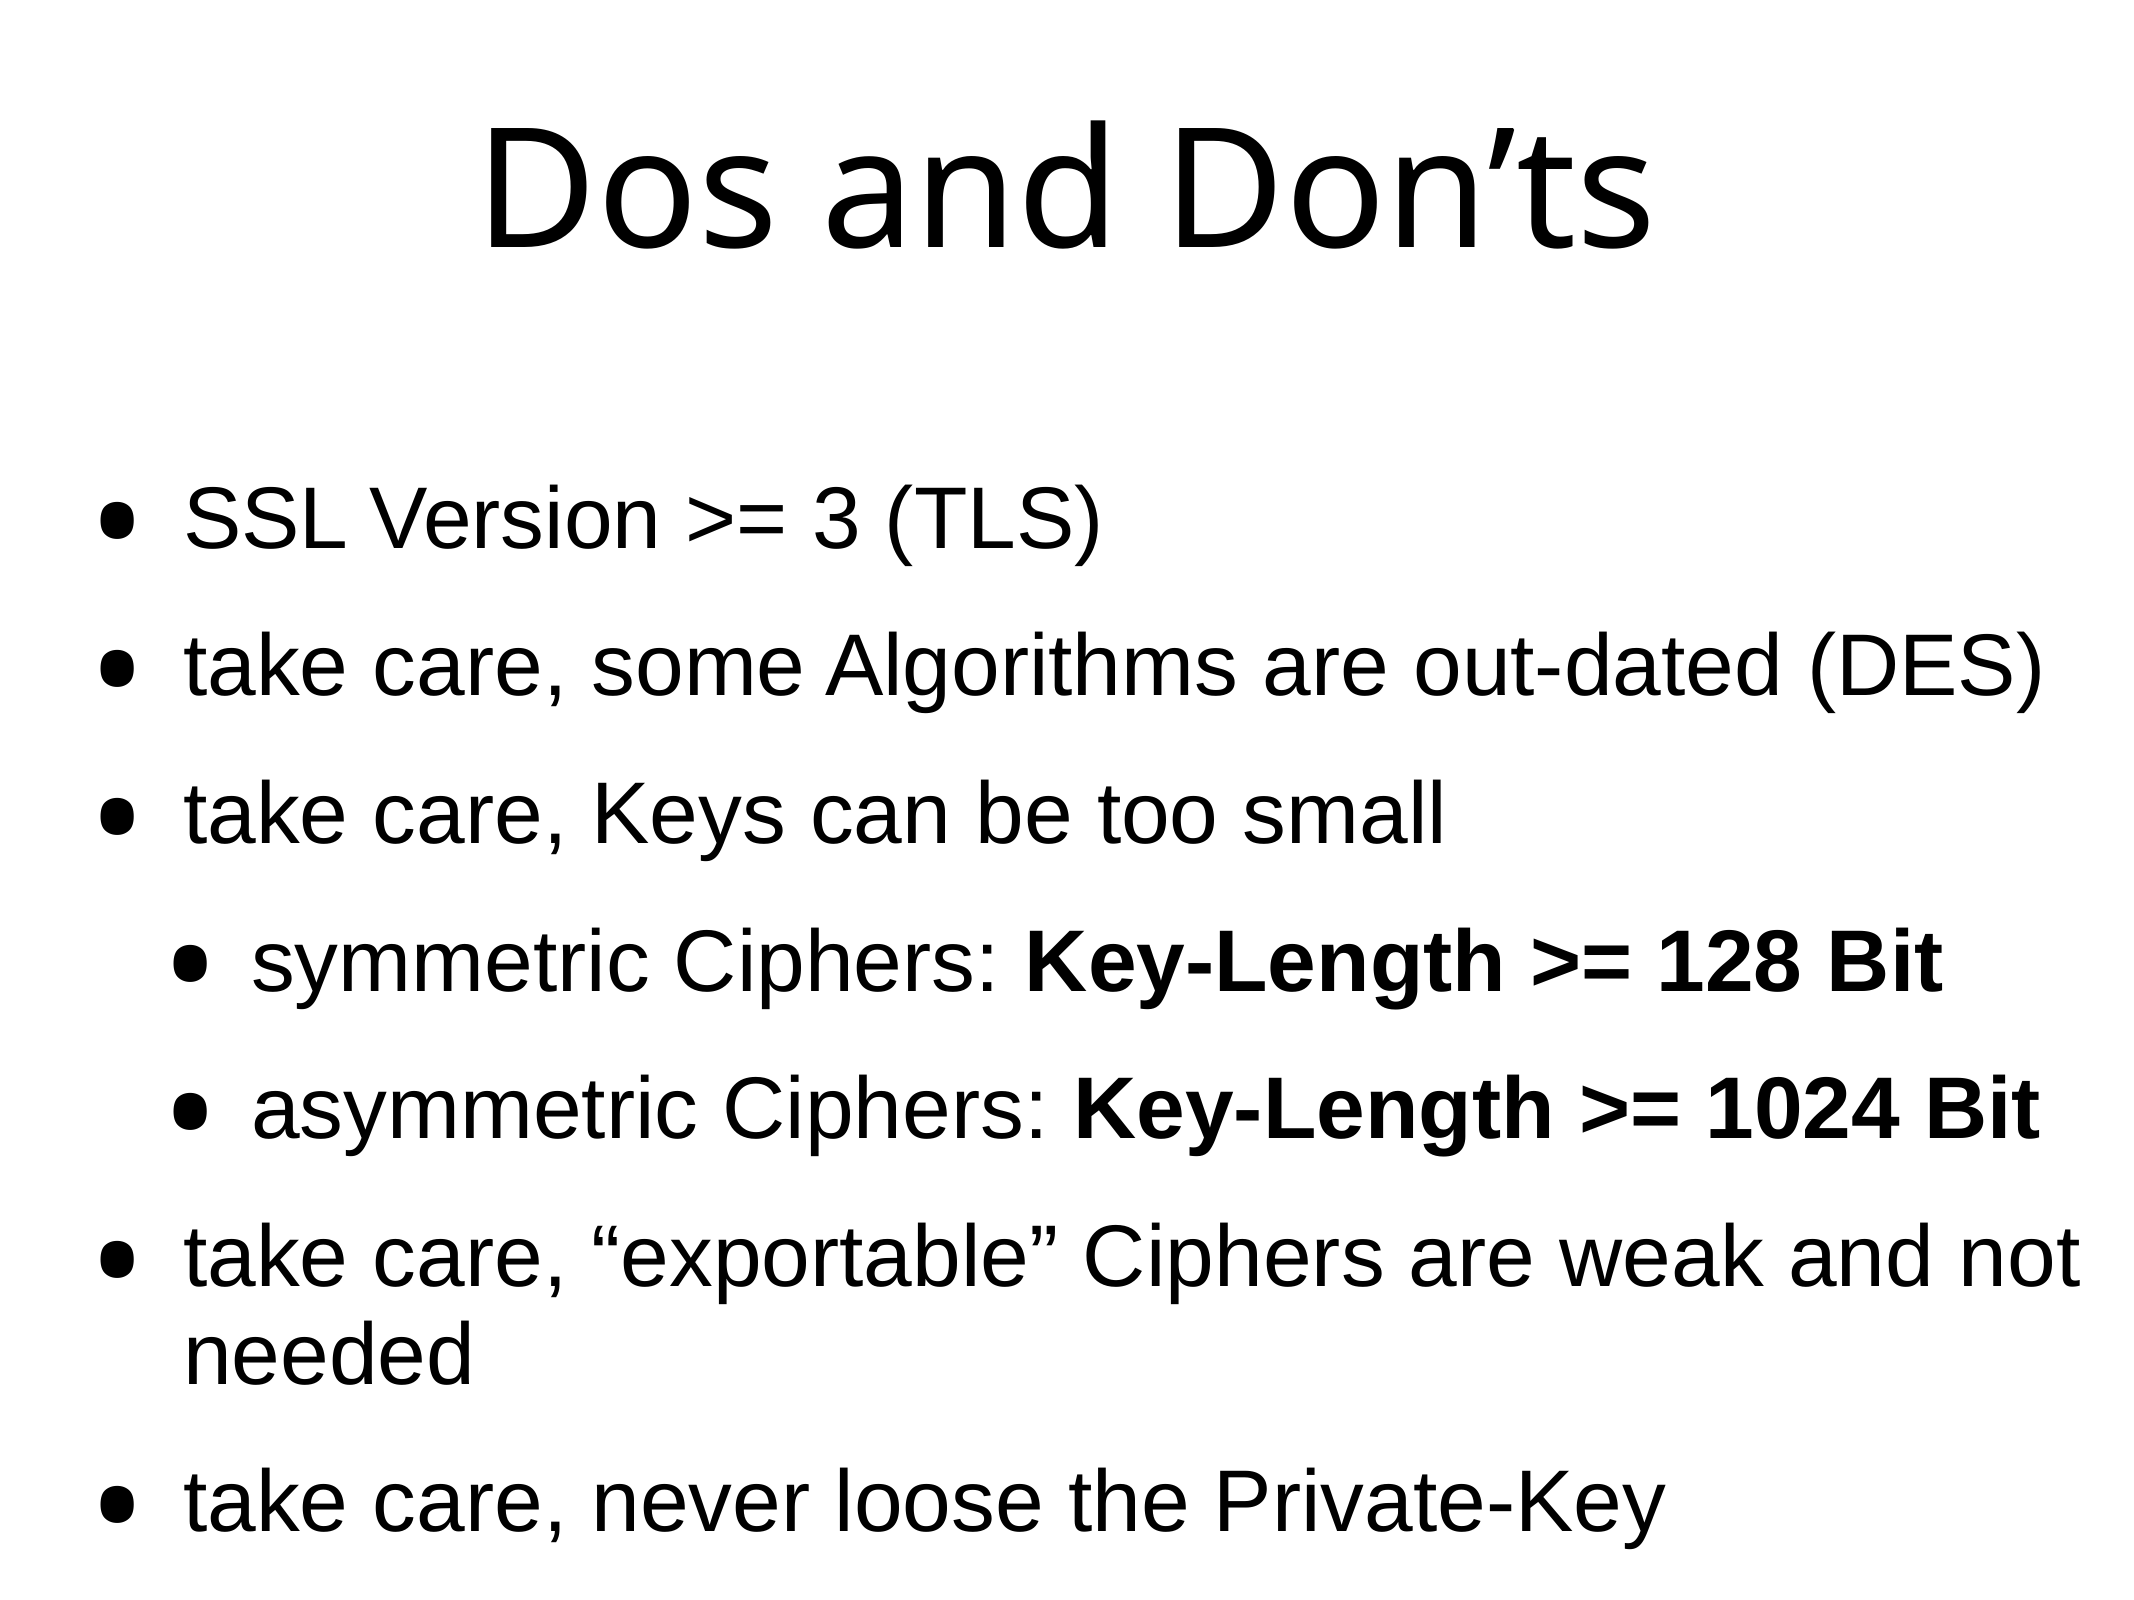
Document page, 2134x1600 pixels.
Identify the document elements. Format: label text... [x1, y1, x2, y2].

list SSL Version >= 3 (TLS) take care, some Algorithms are out-dated (DES) take care, Keys can be too small symmetric Ciphers: Key-Length >= 128 Bit asymmetric Ciphers: Key-Length >= 1024 Bit take care, “exportable” Ciphers are weak and not needed take care, never loose the Private-Key [29, 454, 2097, 1565]
title Dos and Don’ts [208, 41, 1925, 325]
